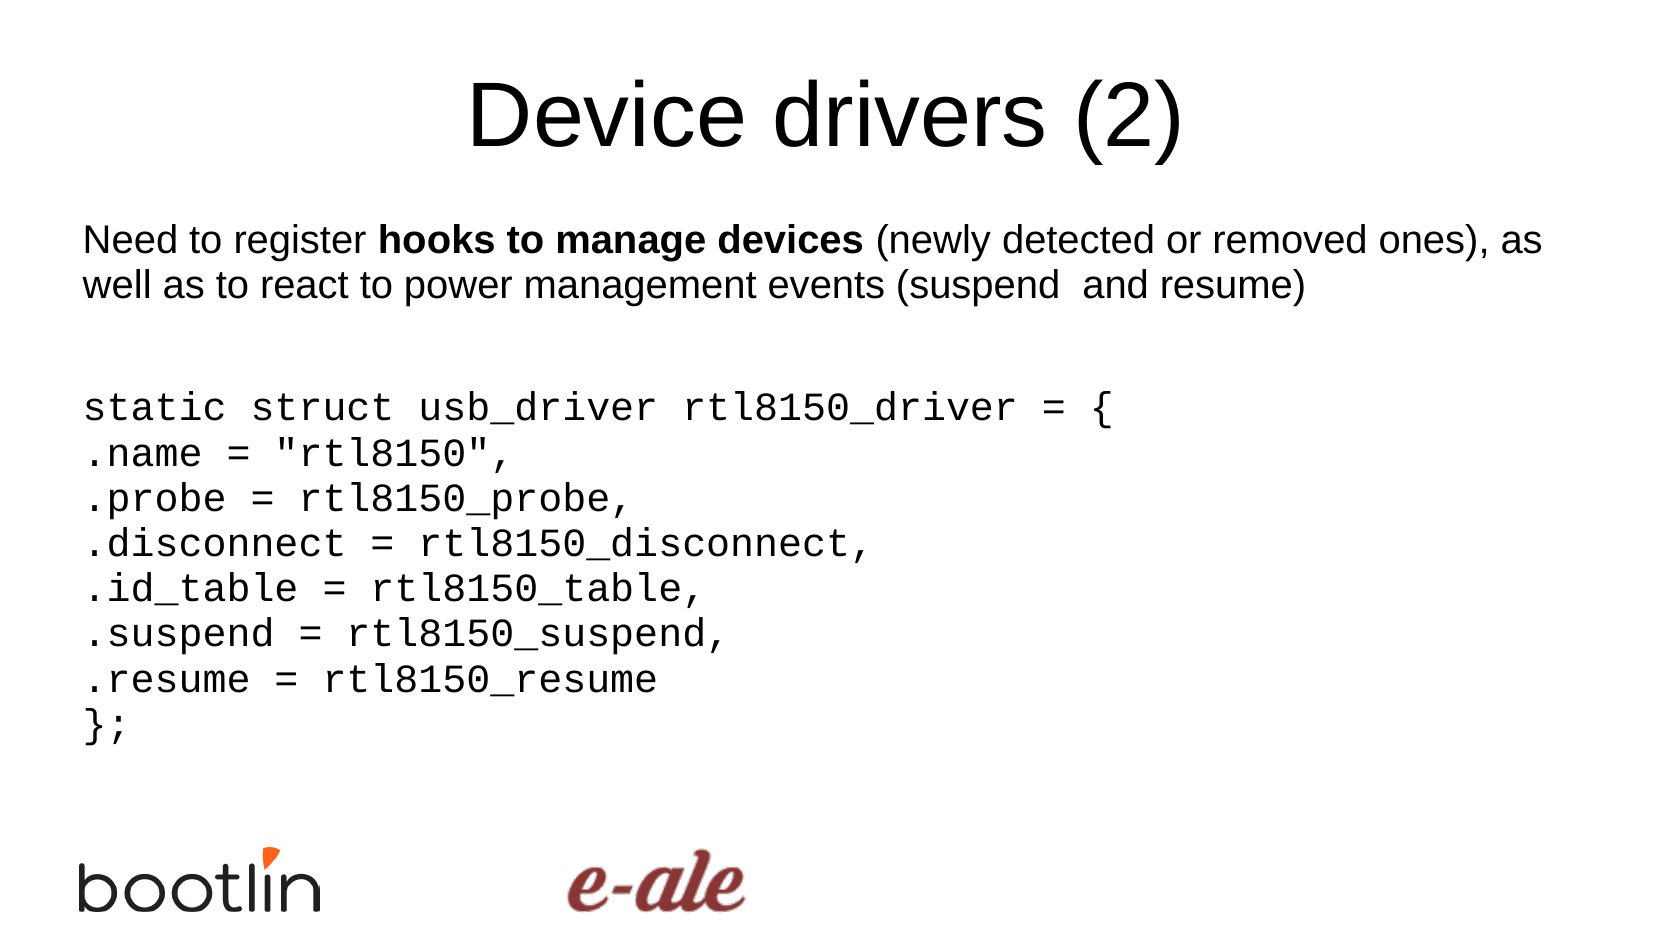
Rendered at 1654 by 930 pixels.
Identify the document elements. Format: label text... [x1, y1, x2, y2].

picture [79, 847, 320, 912]
picture [565, 847, 749, 915]
list Need to register hooks to manage devices (newly detected or removed ones), as well as to react to power management events (suspend and resume) static struct usb_driver rtl8150_driver = { .name = "rtl8150", .probe = rtl8150_probe, .disconnect = rtl8150_disconnect, .id_table = rtl8150_table, .suspend = rtl8150_suspend, .resume = rtl8150_resume }; [82, 217, 1571, 757]
title Device drivers (2) [82, 37, 1571, 193]
